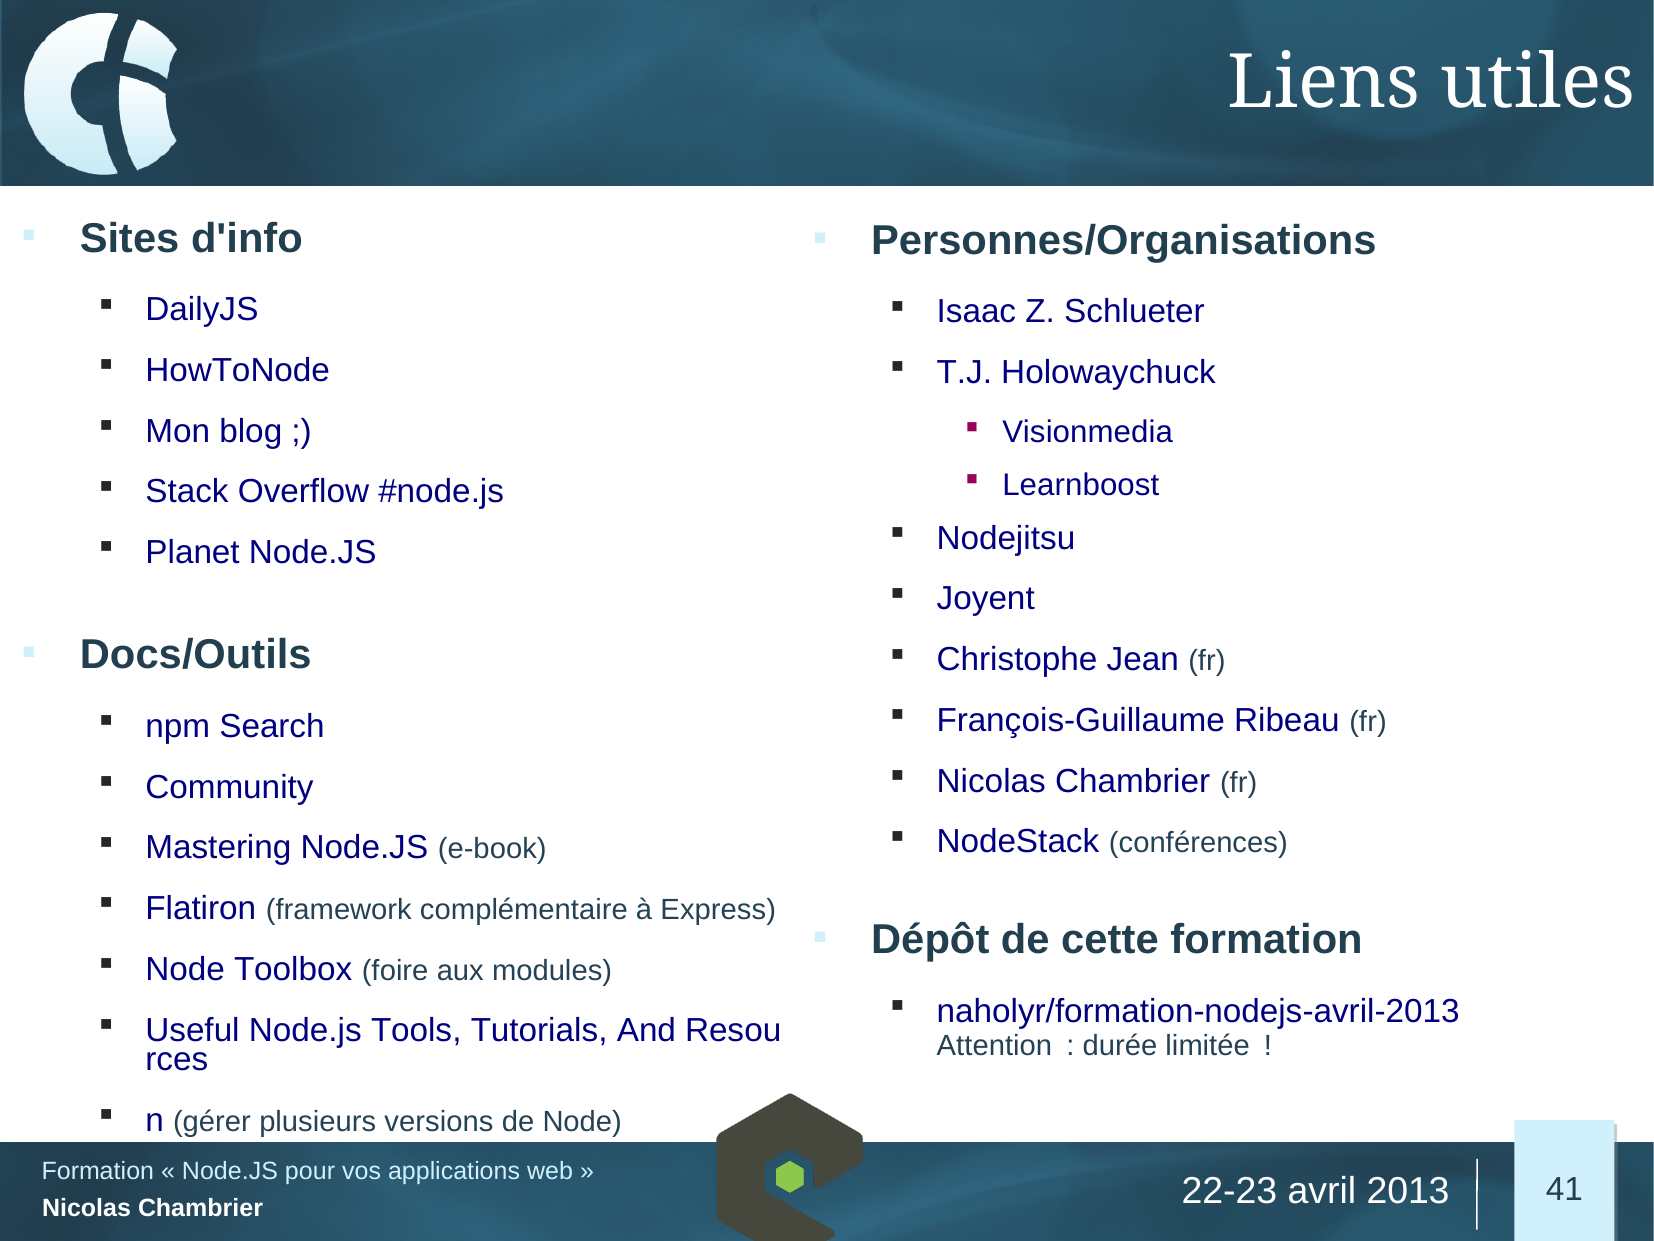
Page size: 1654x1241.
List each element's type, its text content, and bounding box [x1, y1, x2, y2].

picture [0, 0, 221, 187]
list Sites d'info DailyJS HowToNode Mon blog ;) Stack Overflow #node.js Planet Node.JS Docs/Outils npm Search Community Mastering Node.JS (e-book) Flatiron (framework complémentaire à Express) Node Toolbox (foire aux modules) Useful Node.js Tools, Tutorials, And Resources n (gérer plusieurs versions de Node) [23, 210, 786, 1110]
picture [716, 1093, 863, 1241]
title Liens utiles [226, 32, 1654, 133]
list Personnes/Organisations Isaac Z. Schlueter T.J. Holowaychuck Visionmedia Learnboost Nodejitsu Joyent Christophe Jean (fr) François-Guillaume Ribeau (fr) Nicolas Chambrier (fr) NodeStack (conférences) Dépôt de cette formation naholyr/formation-nodejs-avril-2013 Attention : durée limitée ! [814, 212, 1607, 1063]
